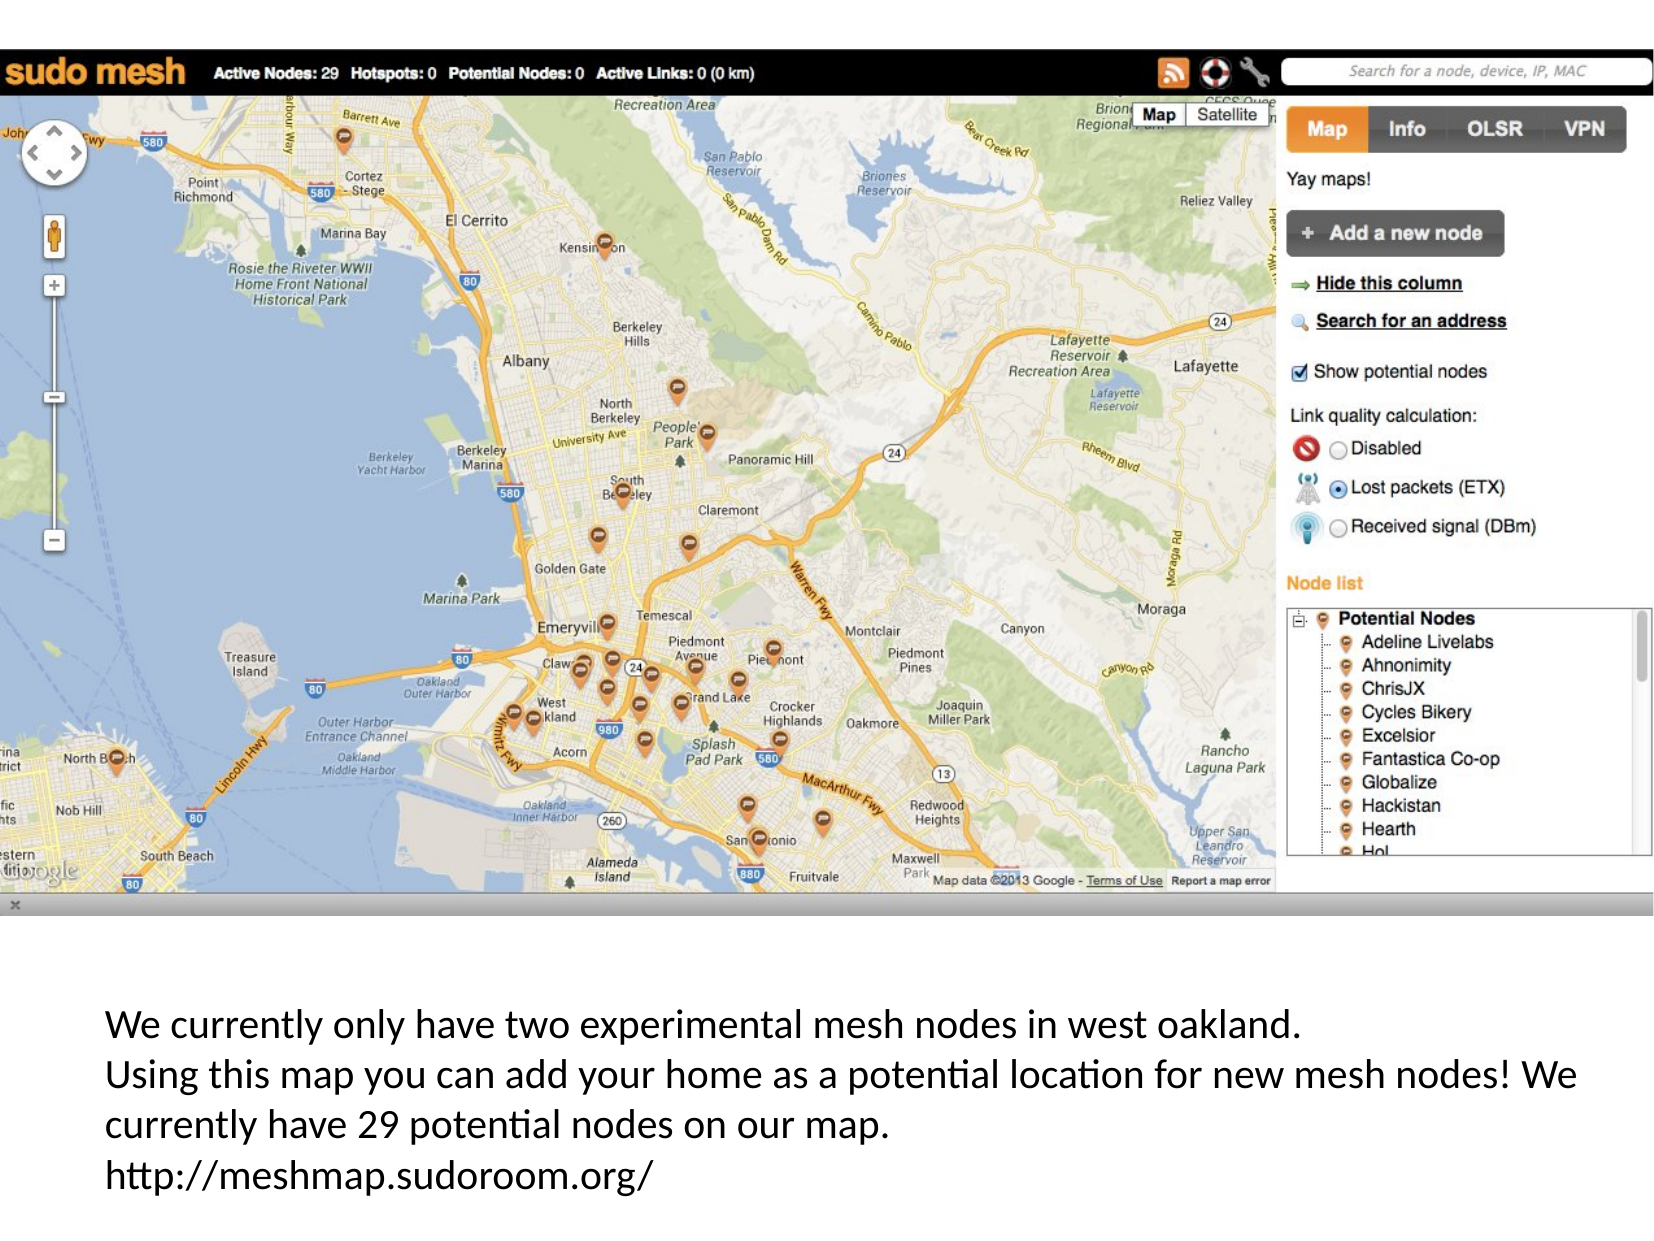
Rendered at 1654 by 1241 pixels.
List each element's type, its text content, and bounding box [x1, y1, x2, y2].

text_box We currently only have two experimental mesh nodes in west oakland. Using this map you can add your home as a potential location for new mesh nodes! We currently have 29 potential nodes on our map. http://meshmap.sudoroom.org/ [90, 989, 1606, 1205]
picture [0, 49, 1654, 916]
